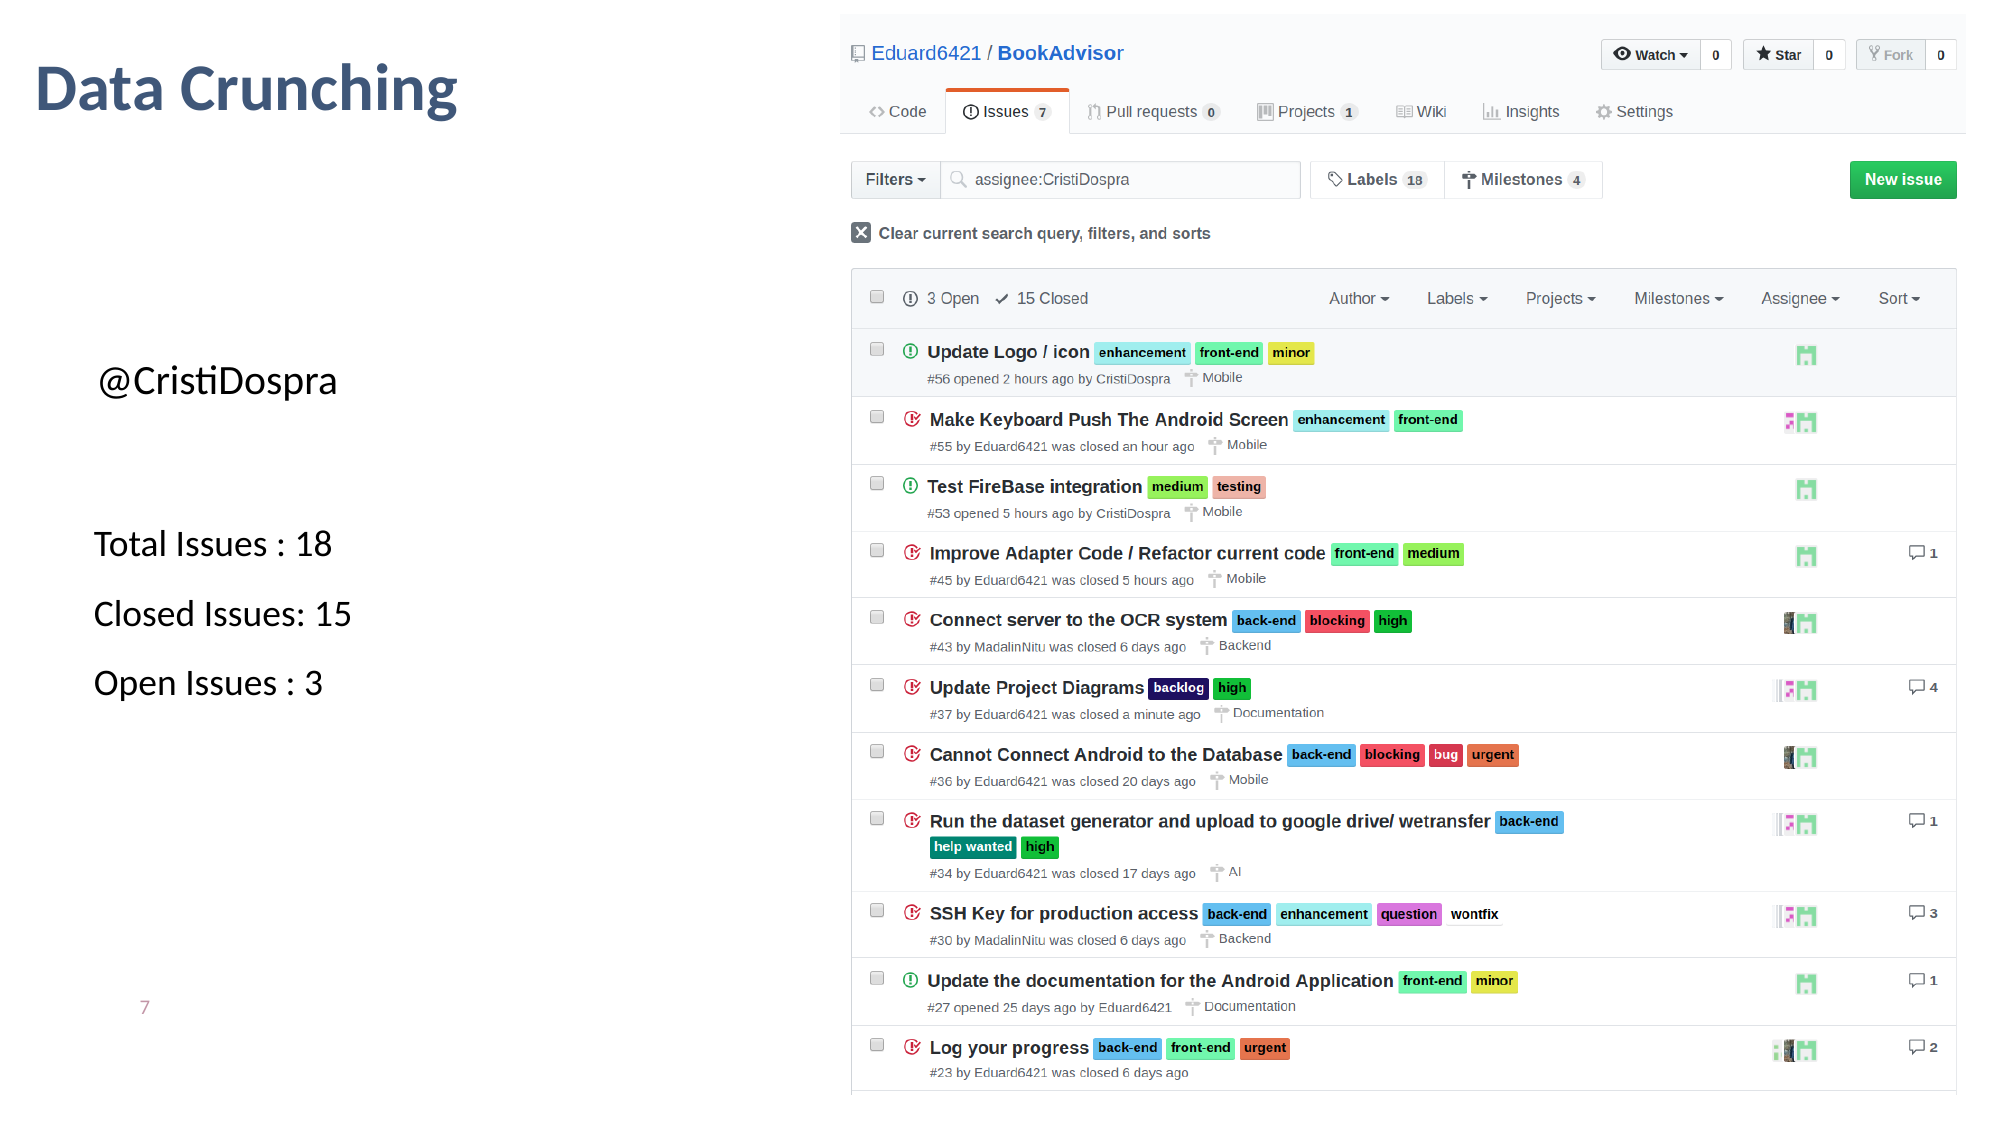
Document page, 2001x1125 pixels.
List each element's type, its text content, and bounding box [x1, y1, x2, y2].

list Total Issues : 18 Closed Issues: 15 Open Issues : 3 [88, 523, 840, 811]
text_box [105, 993, 170, 1033]
list @CristiDospra [90, 358, 843, 646]
title Data Crunching [30, 41, 721, 136]
picture [840, 15, 1966, 1096]
